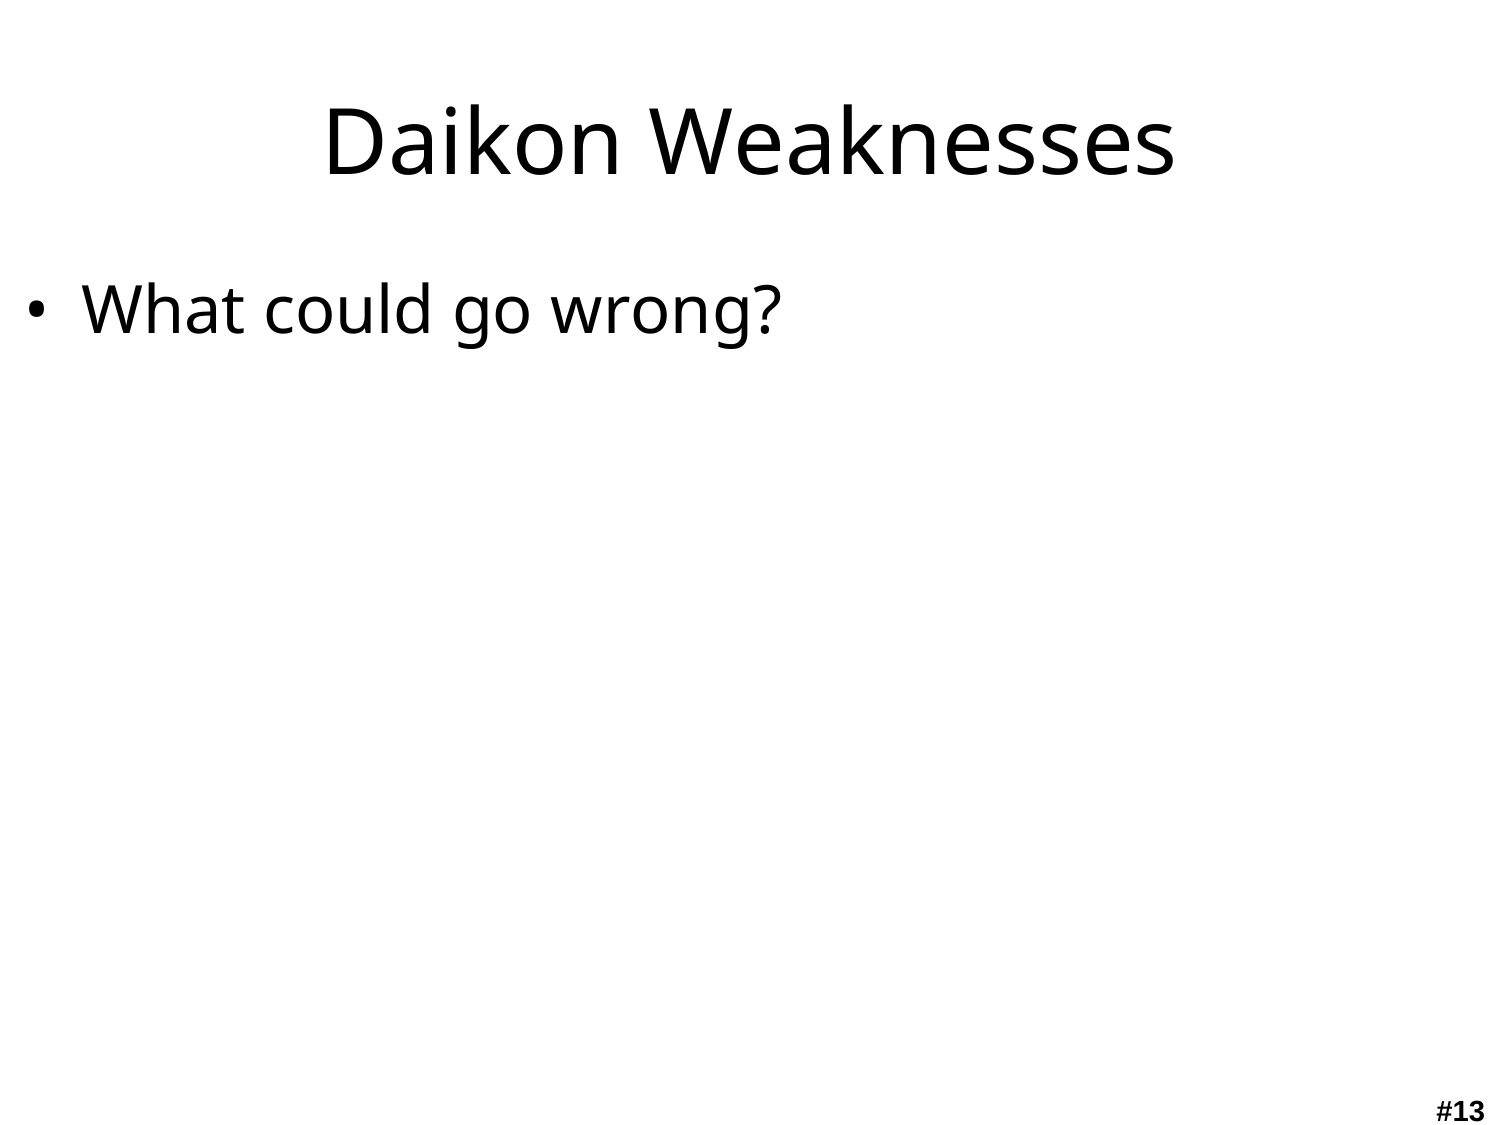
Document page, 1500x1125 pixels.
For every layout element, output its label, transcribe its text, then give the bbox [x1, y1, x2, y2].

list What could go wrong? [24, 262, 1476, 1101]
title Daikon Weaknesses [24, 45, 1476, 233]
